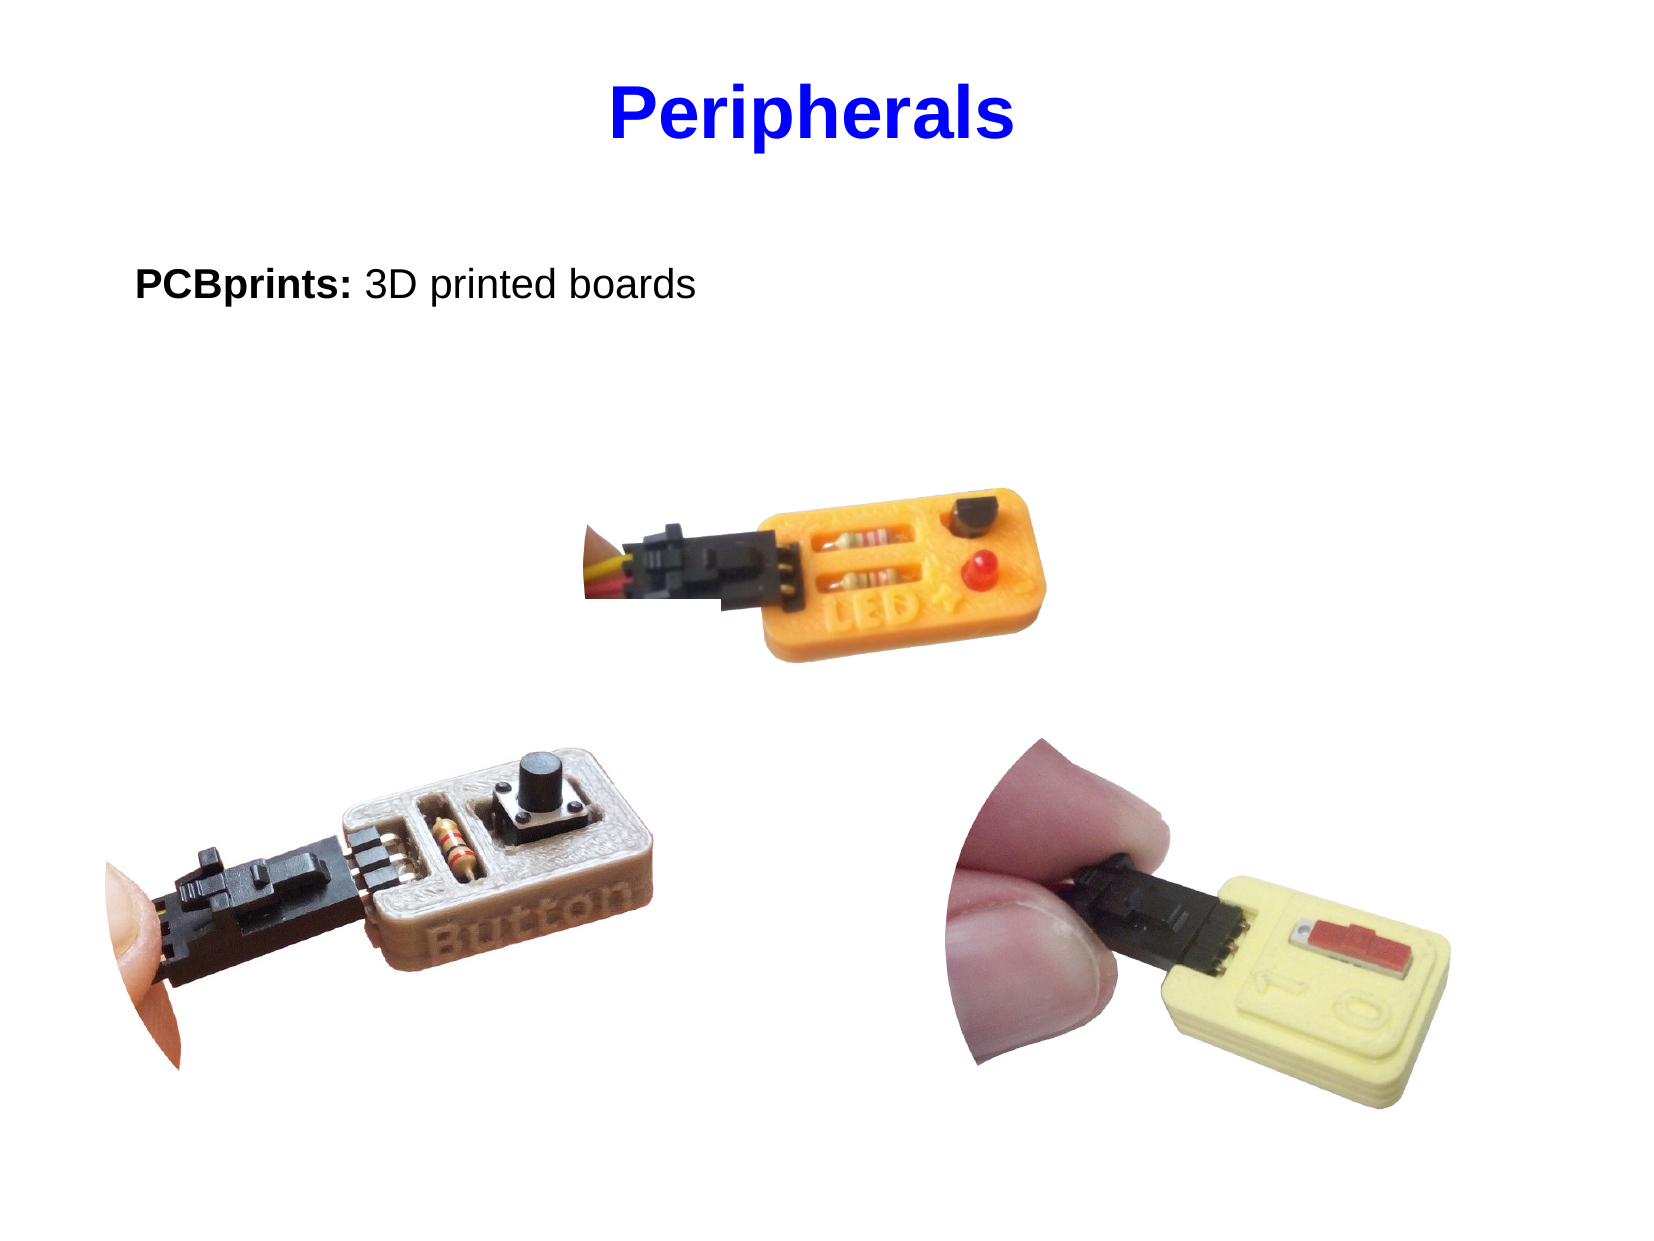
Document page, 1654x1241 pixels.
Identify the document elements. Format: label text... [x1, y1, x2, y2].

text_box PCBprints: 3D printed boards [120, 253, 1081, 331]
text_box Peripherals [64, 59, 1561, 166]
picture [105, 329, 1492, 1206]
